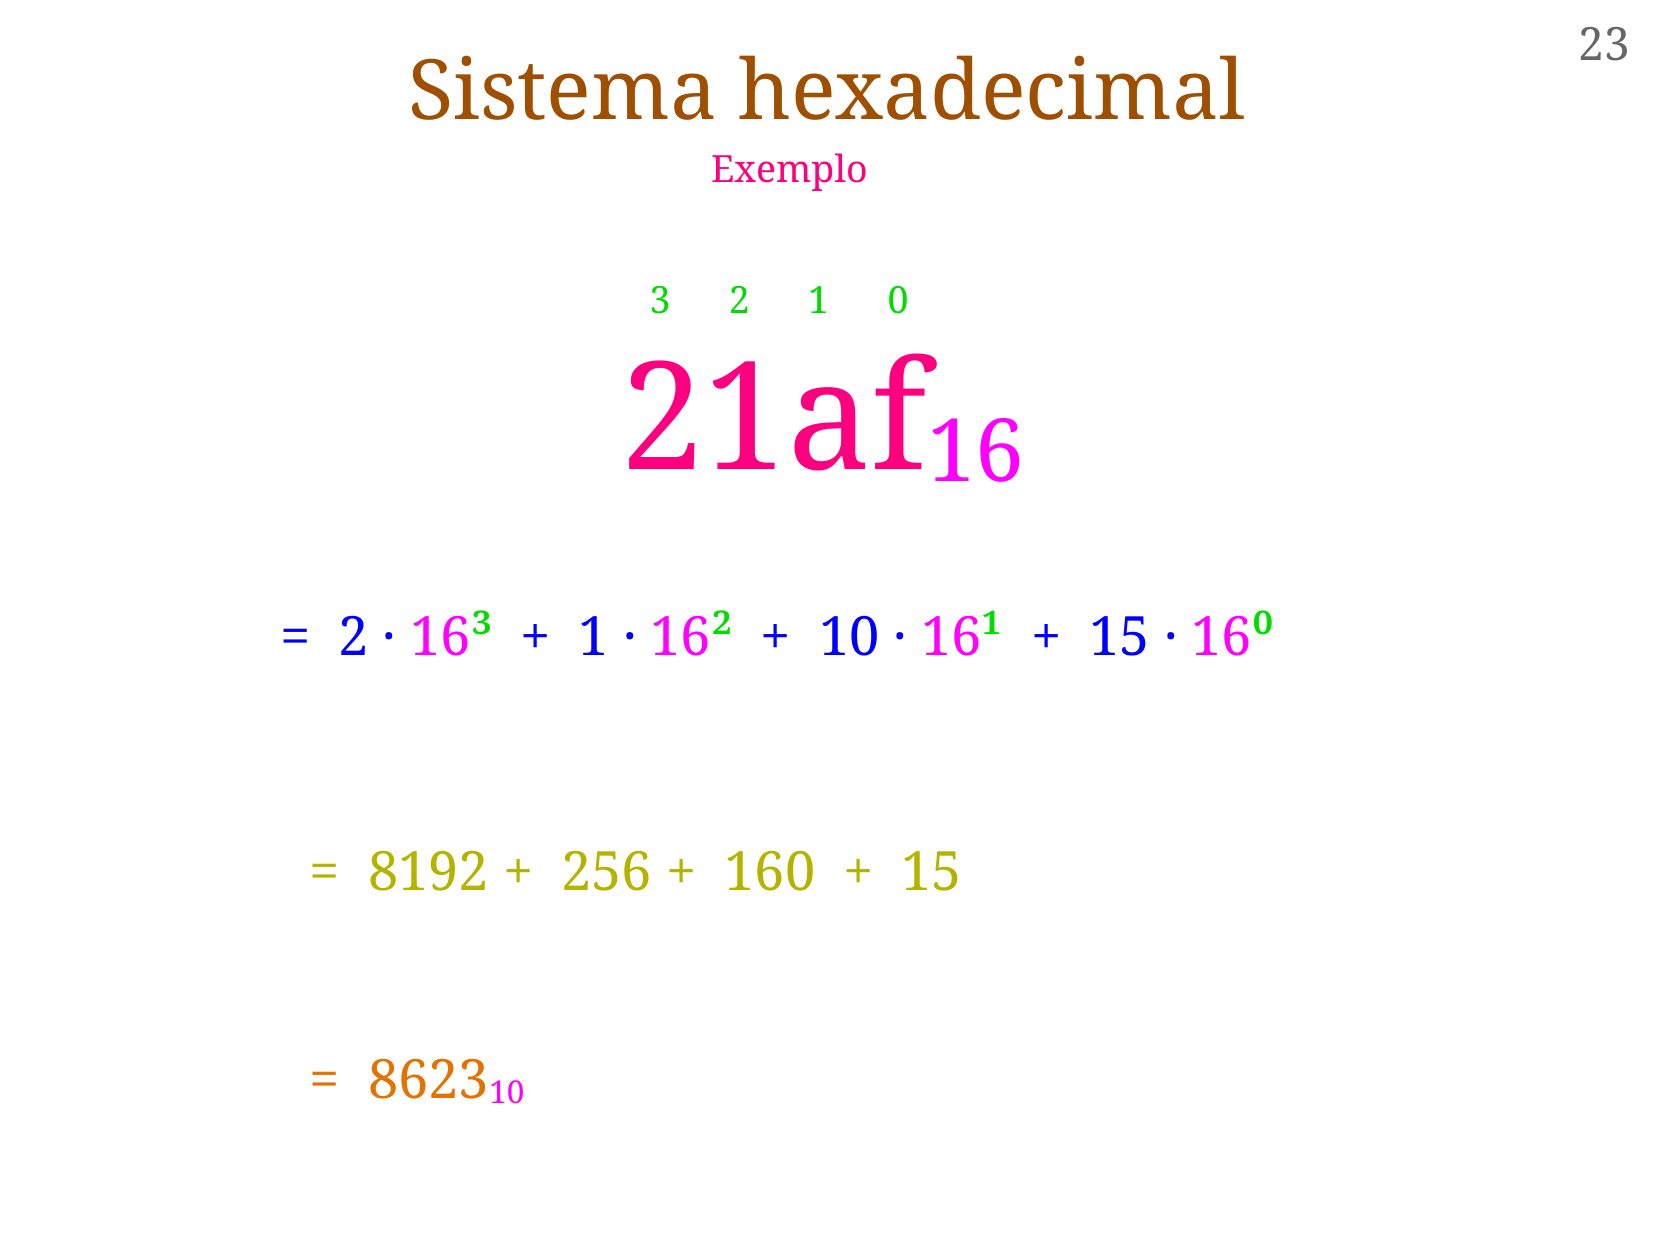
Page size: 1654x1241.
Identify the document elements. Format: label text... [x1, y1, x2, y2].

text_box 3 2 1 0 [634, 265, 960, 395]
title Sistema hexadecimal [59, 29, 1595, 148]
text_box = 2 · 16³ + 1 · 16² + 10 · 16¹ + 15 · 16⁰ [265, 590, 1344, 680]
text_box Exemplo [696, 134, 901, 207]
text_box = 8192 + 256 + 160 + 15 [295, 824, 1270, 943]
text_box = 862310 [295, 1033, 1270, 1152]
text_box 21af16 [605, 301, 1122, 532]
